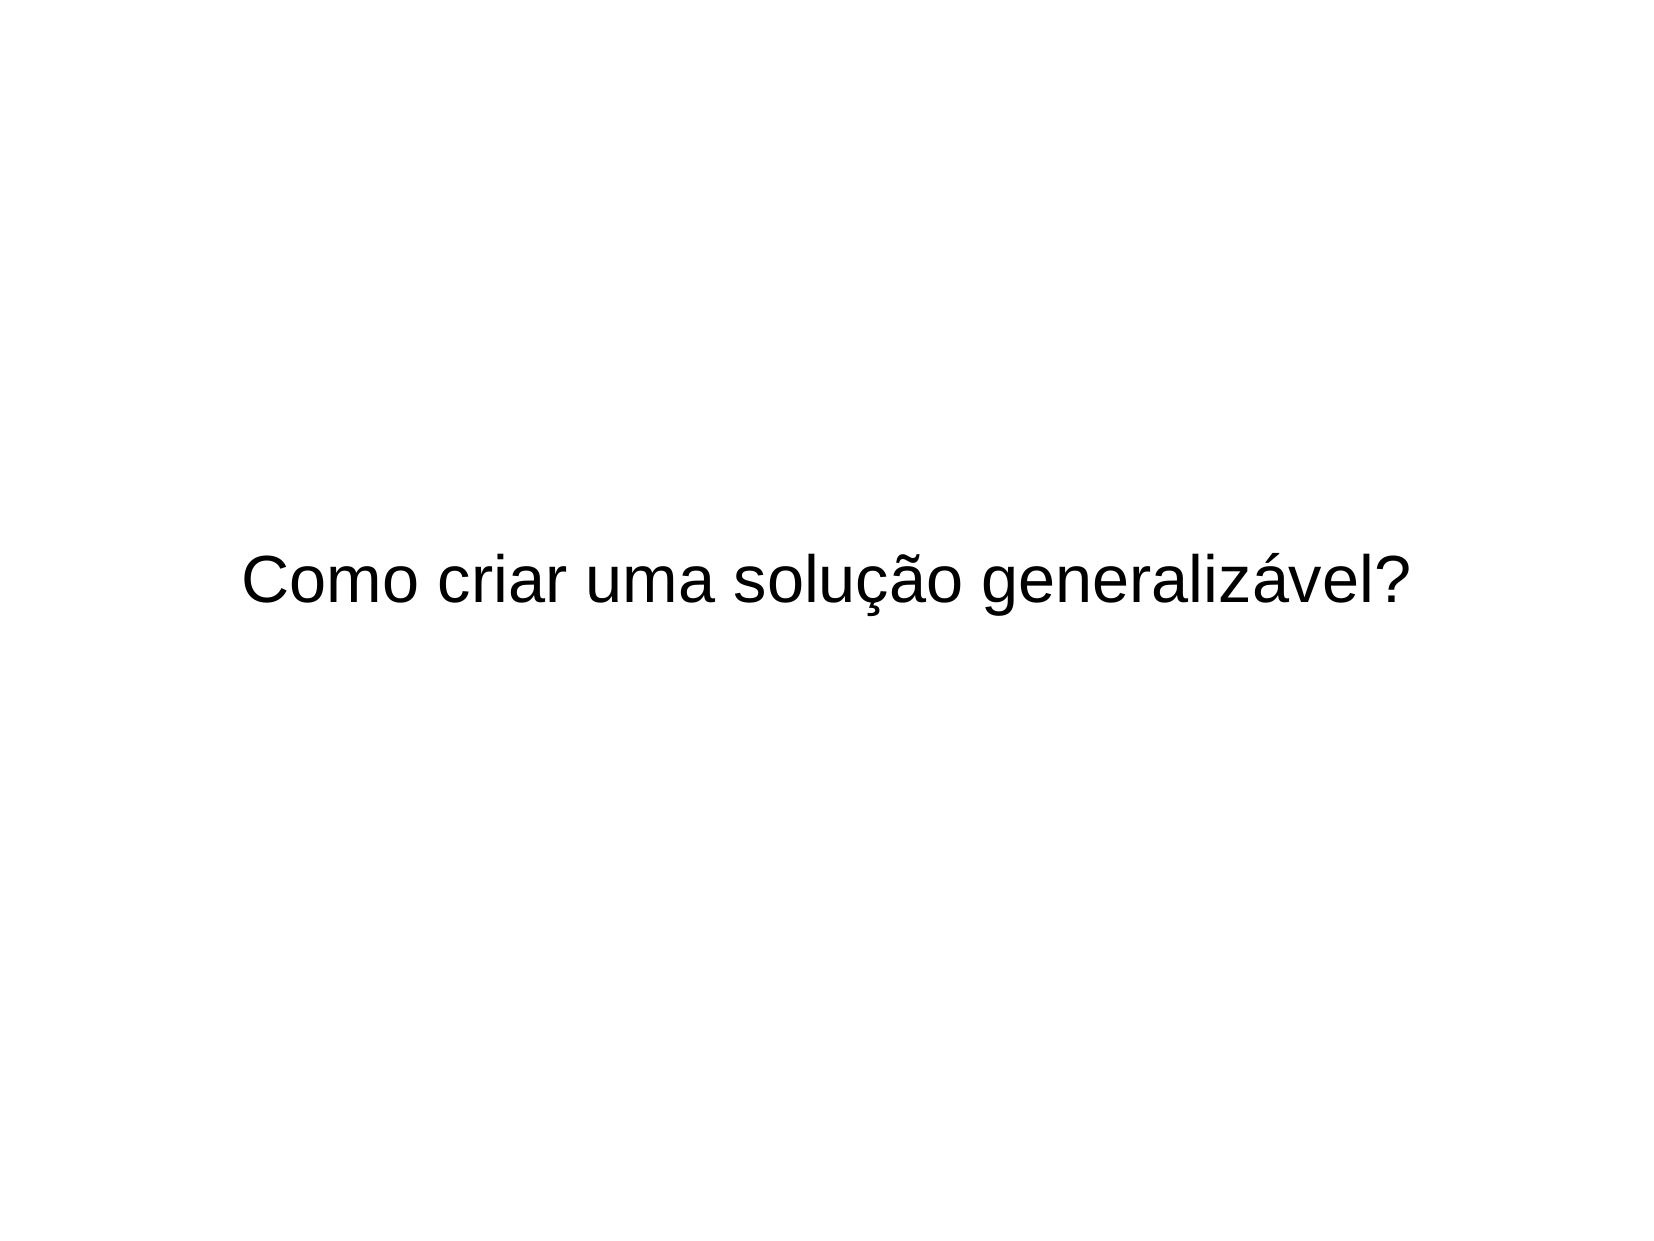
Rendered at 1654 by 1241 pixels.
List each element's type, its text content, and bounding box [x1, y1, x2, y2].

subtitle Como criar uma solução generalizável? [82, 49, 1571, 1109]
